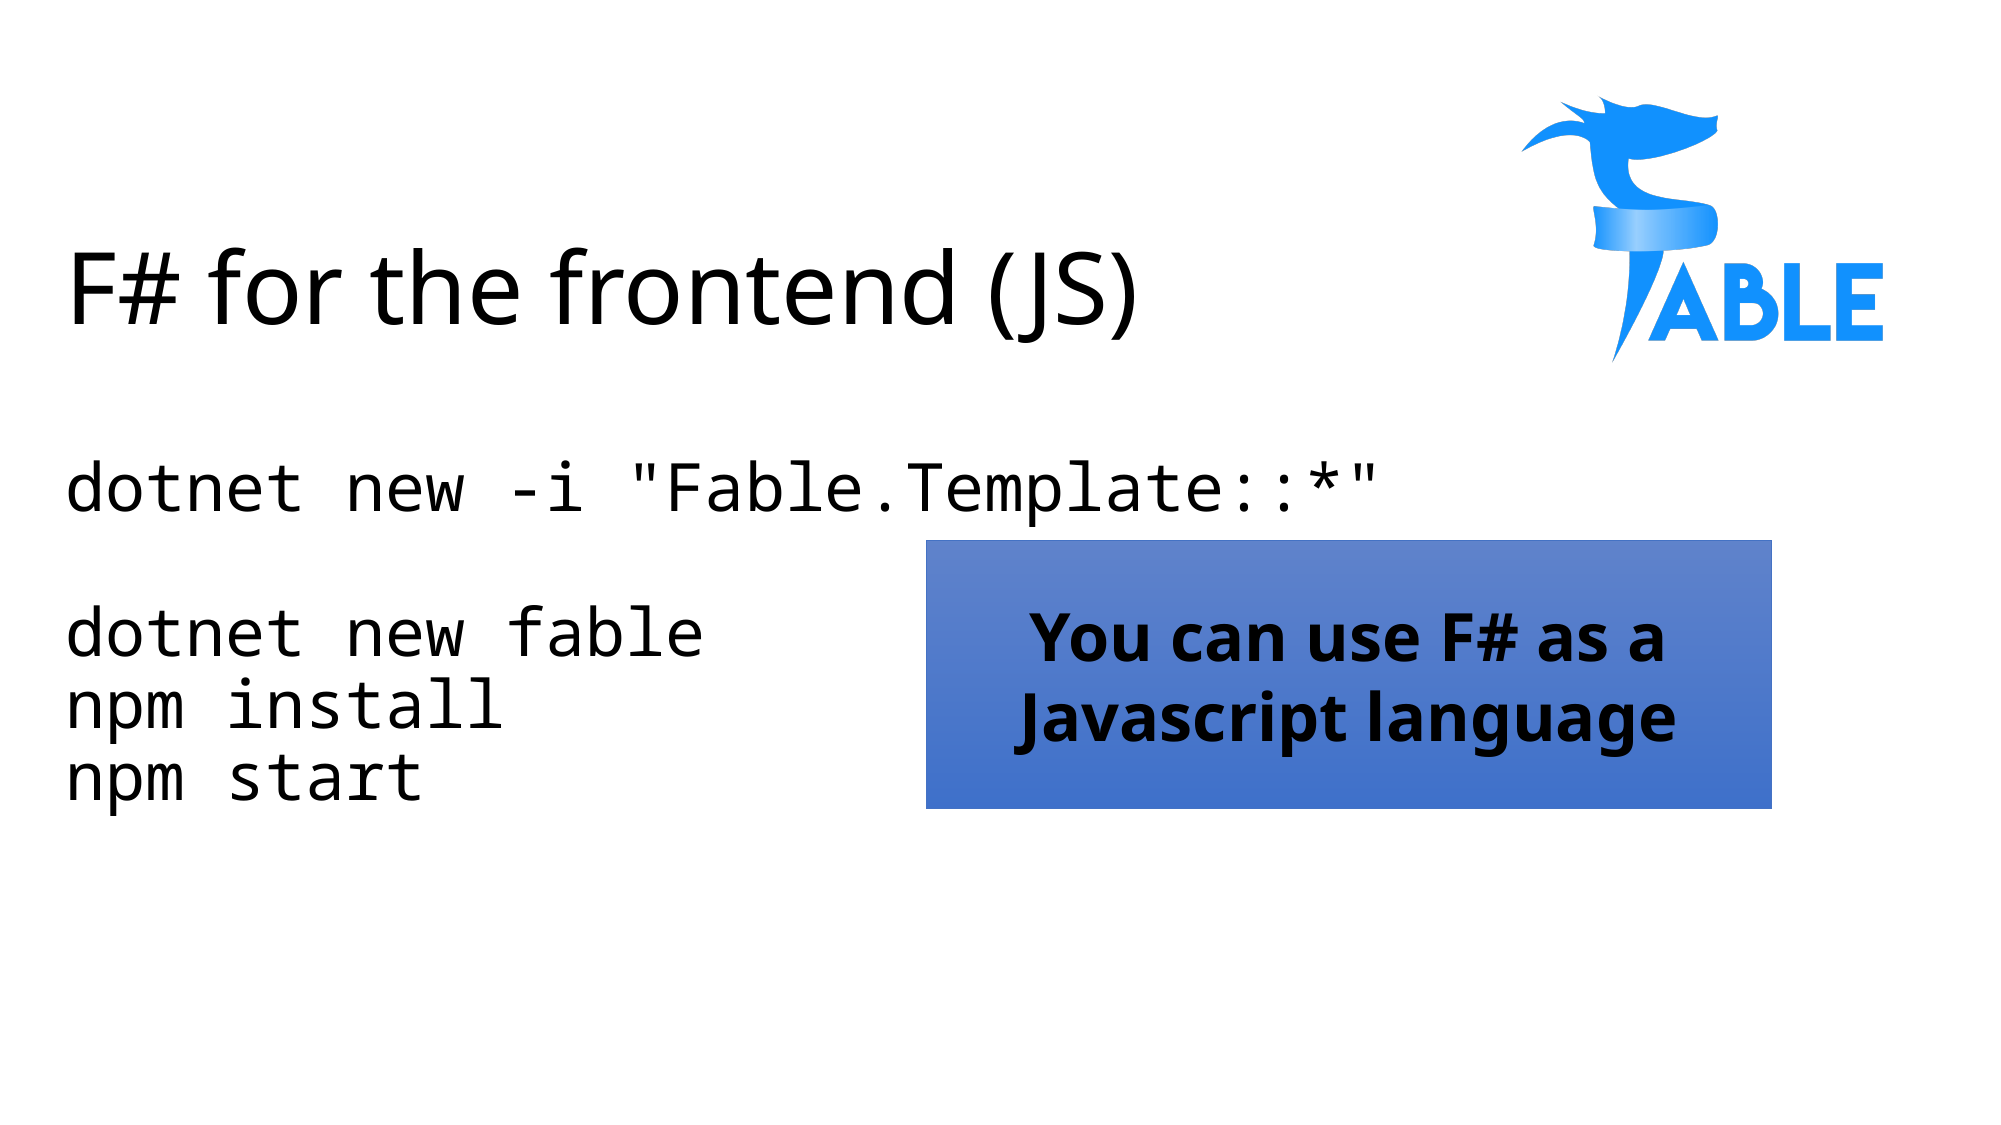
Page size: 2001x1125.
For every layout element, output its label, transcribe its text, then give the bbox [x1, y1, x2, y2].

text_box You can use F# as a Javascript language [926, 540, 1772, 809]
title F# for the frontend (JS) dotnet new -i "Fable.Template::*" dotnet new fable npm install npm start [50, 126, 1884, 927]
picture [1520, 94, 1884, 363]
